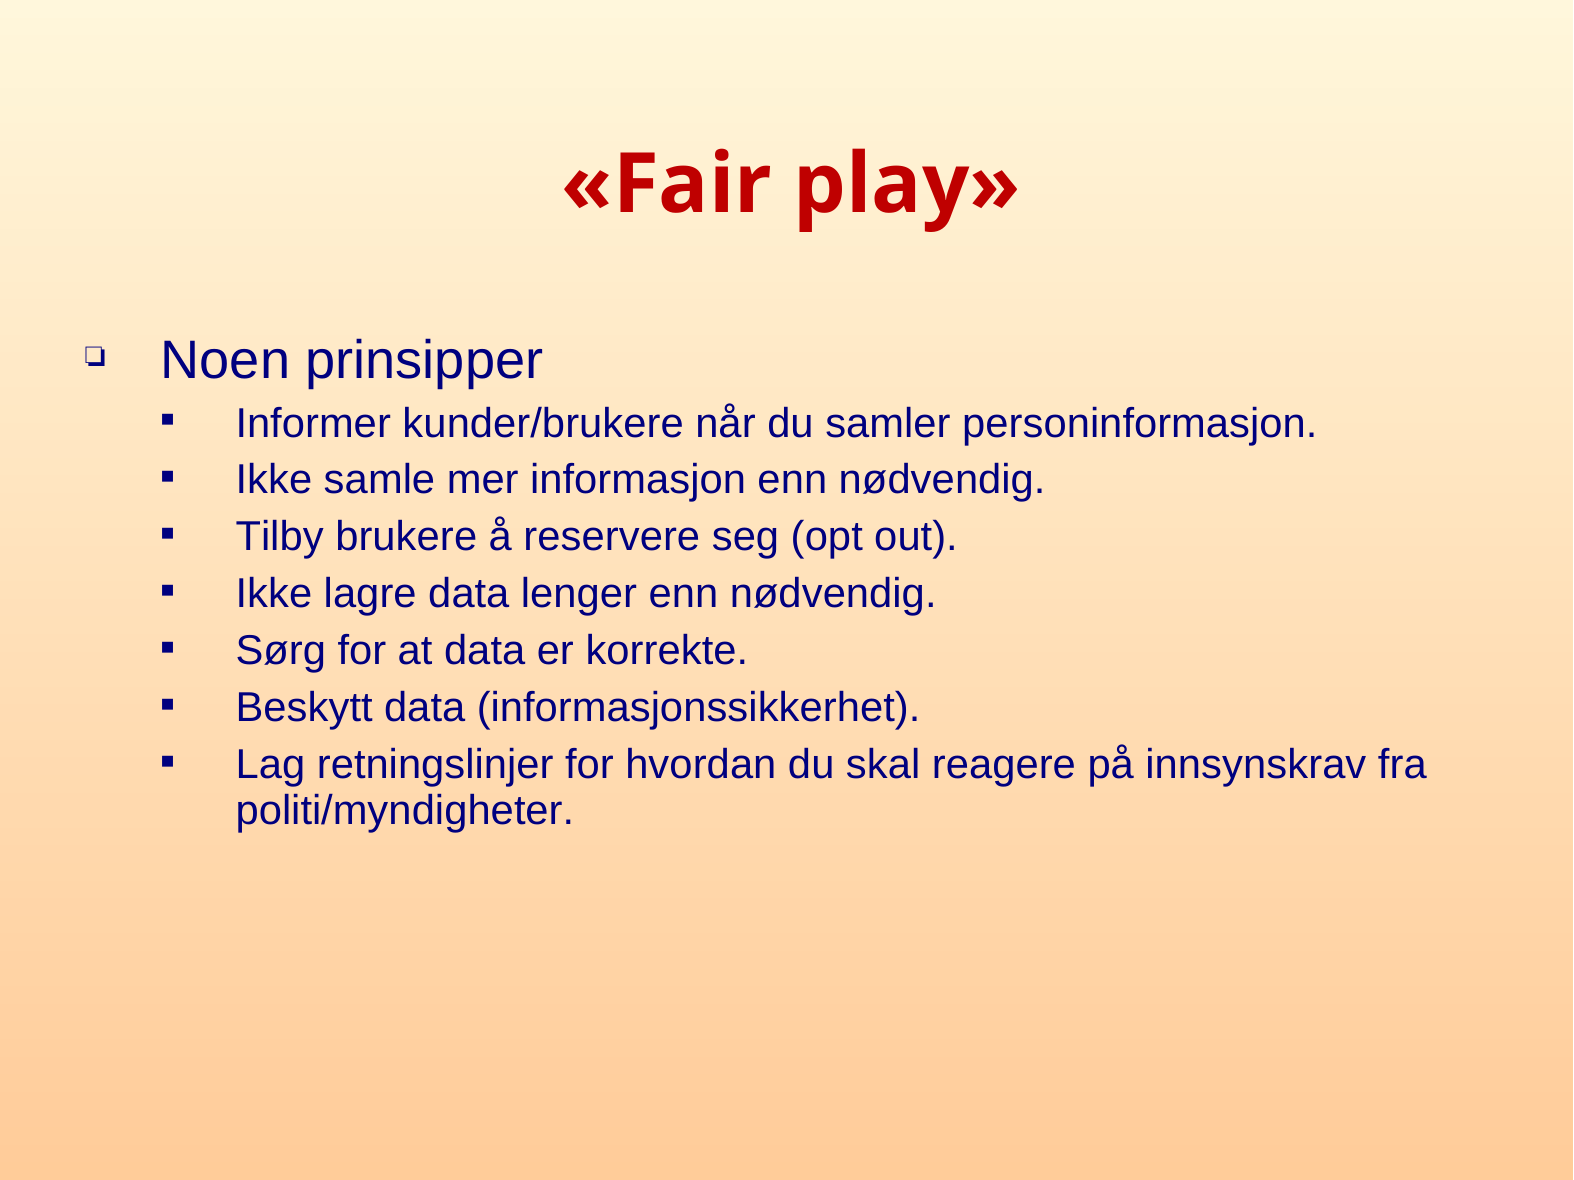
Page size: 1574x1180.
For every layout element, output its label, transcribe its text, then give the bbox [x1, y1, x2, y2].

title «Fair play» [39, 54, 1543, 309]
list Noen prinsipper Informer kunder/brukere når du samler personinformasjon. Ikke samle mer informasjon enn nødvendig. Tilby brukere å reservere seg (opt out). Ikke lagre data lenger enn nødvendig. Sørg for at data er korrekte. Beskytt data (informasjonssikkerhet). Lag retningslinjer for hvordan du skal reagere på innsynskrav fra politi/myndigheter. [85, 336, 1539, 1170]
